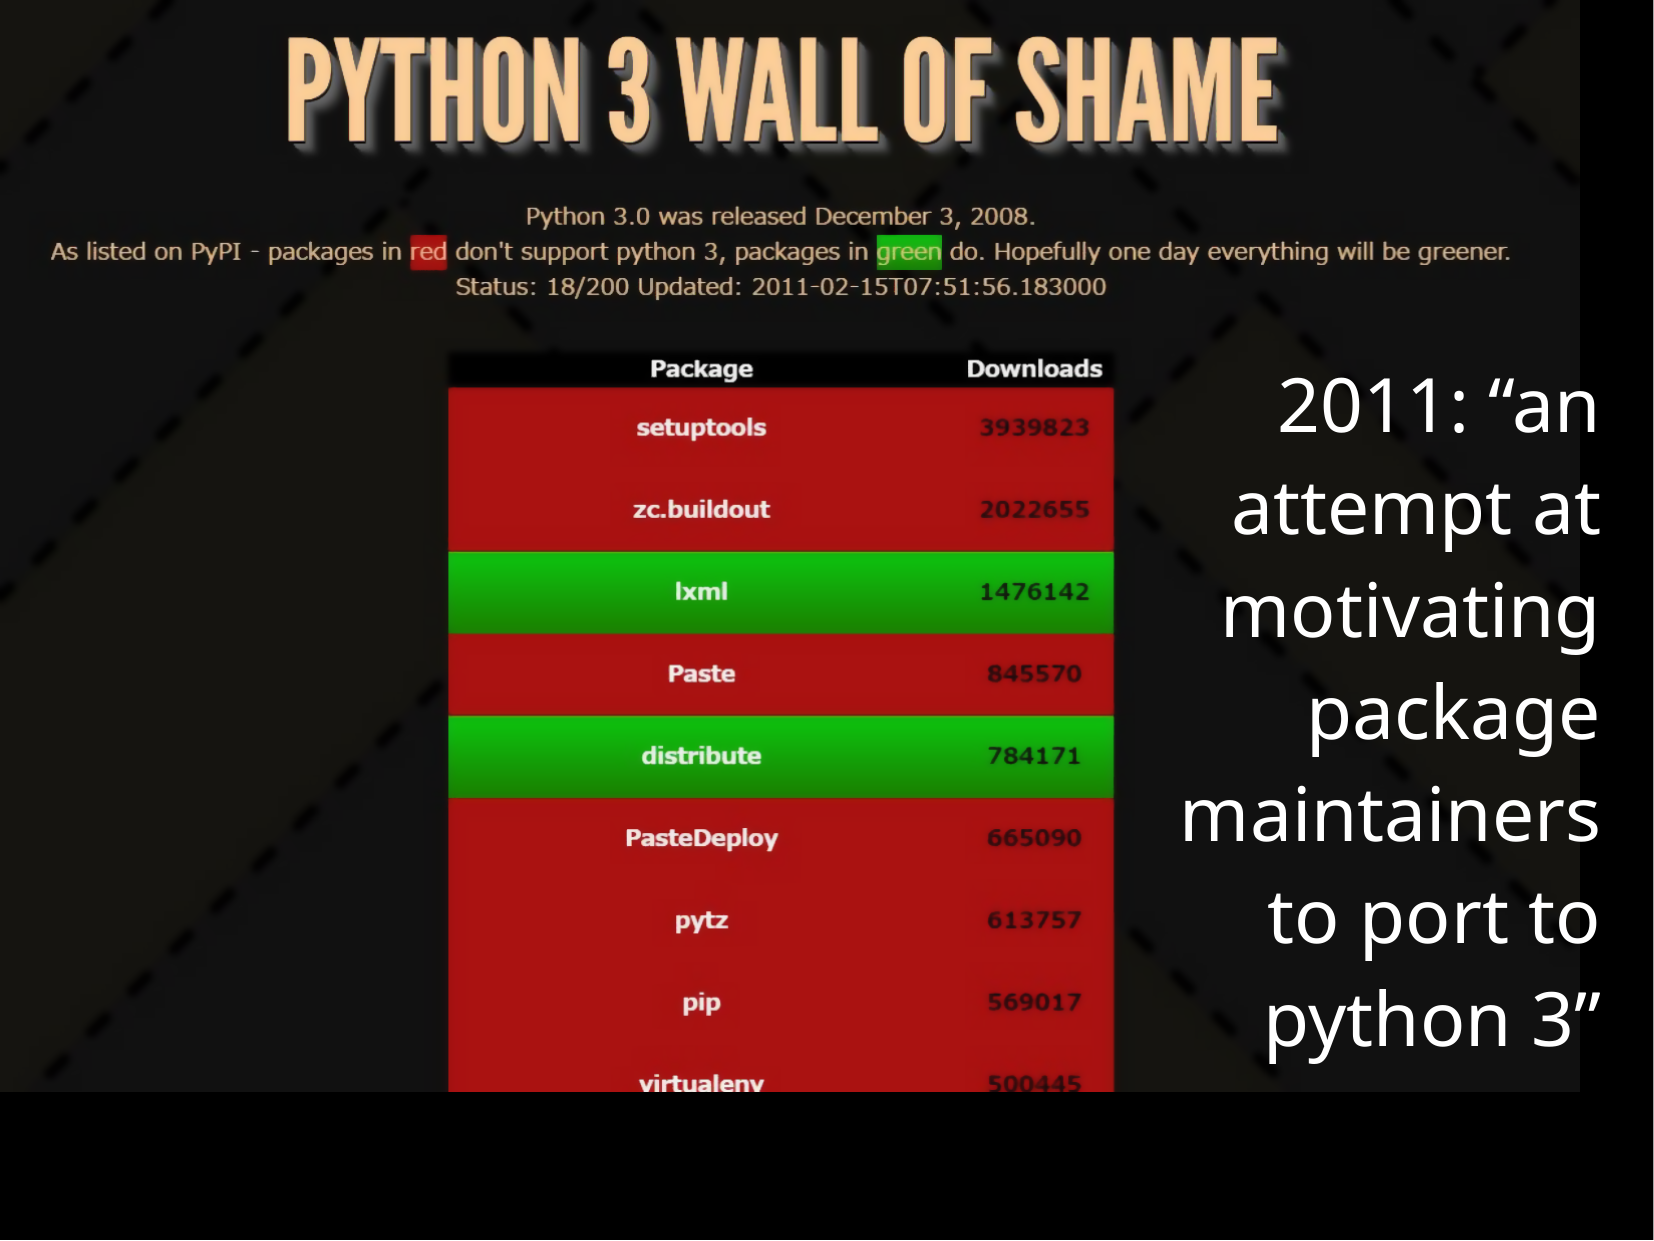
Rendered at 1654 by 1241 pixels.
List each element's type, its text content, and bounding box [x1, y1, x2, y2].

picture [0, 0, 1580, 1092]
list 2011: “an attempt at motivating package maintainers to port to python 3” [1058, 352, 1602, 1160]
